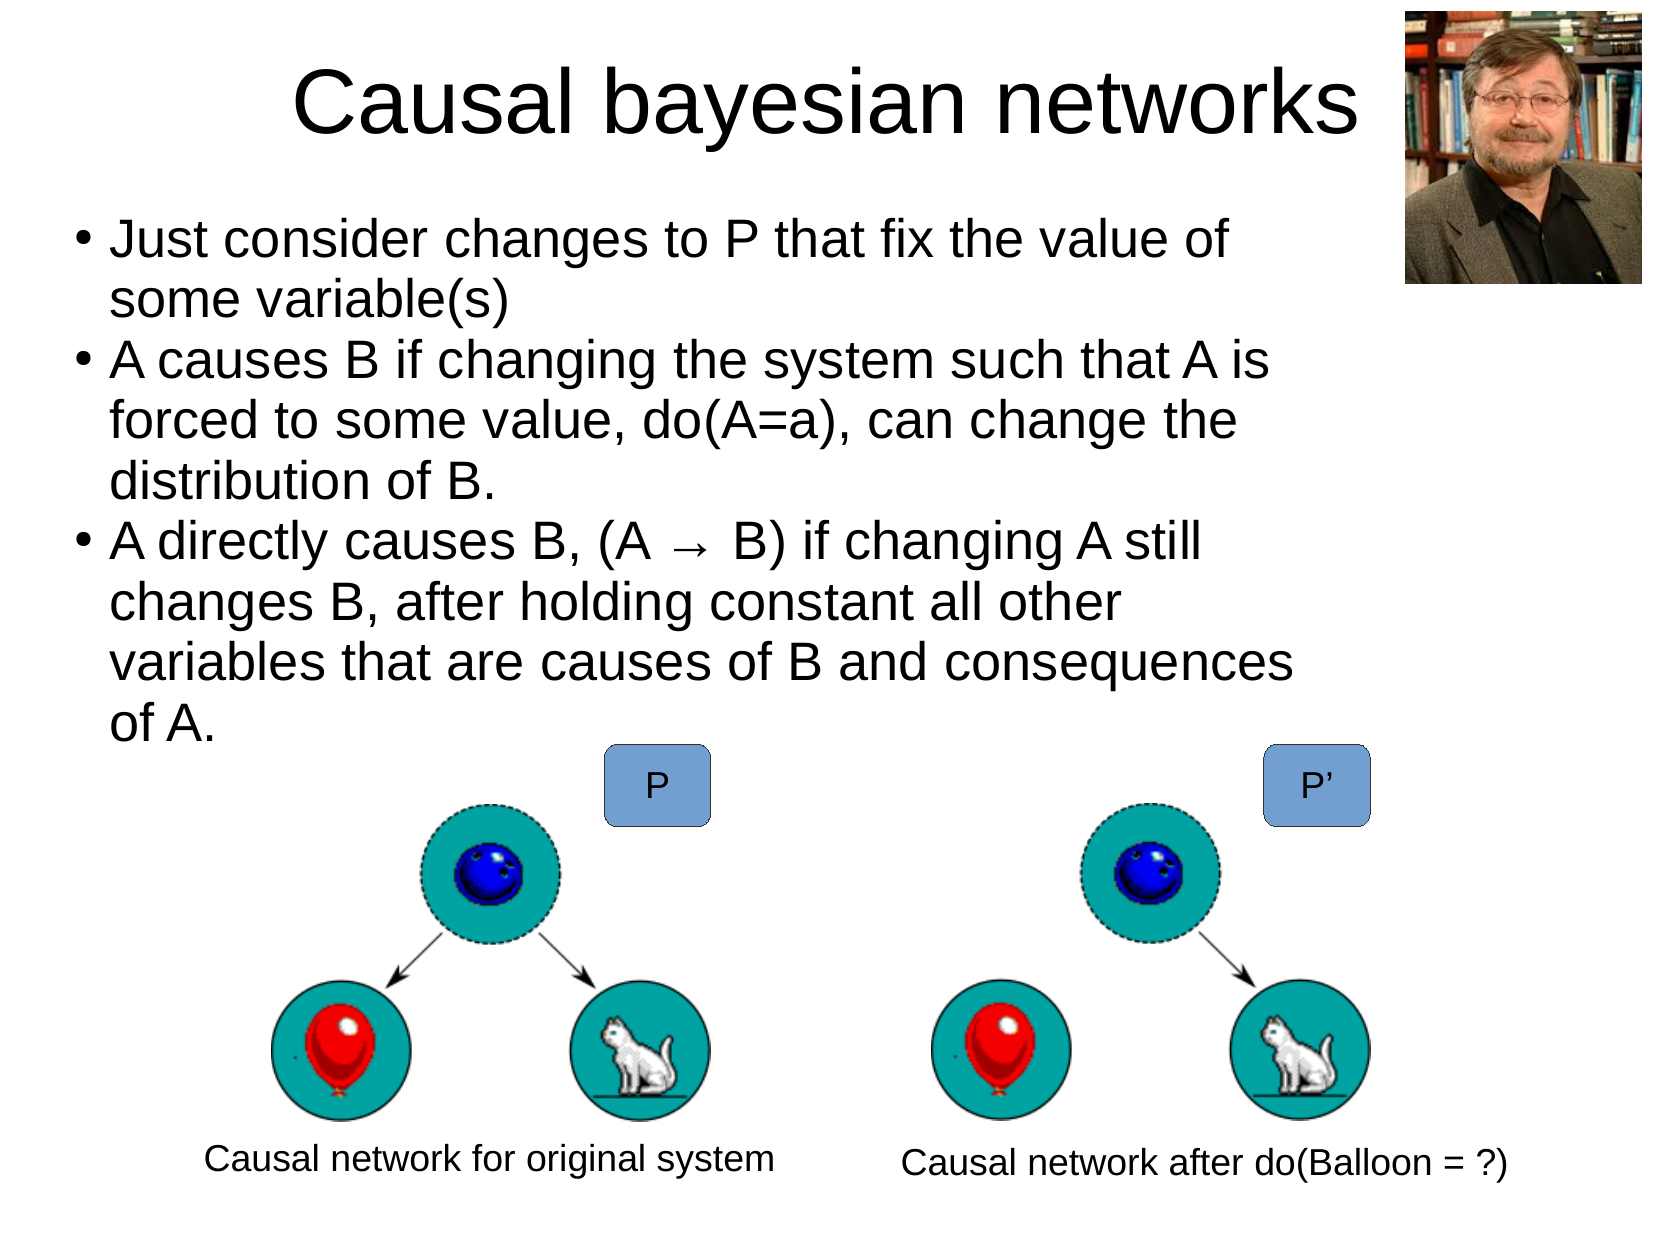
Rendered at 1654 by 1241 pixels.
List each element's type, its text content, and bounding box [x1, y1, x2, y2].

text_box Just consider changes to P that fix the value of some variable(s) A causes B if changing the system such that A is forced to some value, do(A=a), can change the distribution of B. A directly causes B, (A → B) if changing A still changes B, after holding constant all other variables that are causes of B and consequences of A. [59, 200, 1347, 761]
text_box Causal network for original system [188, 1129, 839, 1229]
picture [1405, 11, 1642, 284]
text_box P’ [1263, 744, 1371, 827]
picture [271, 804, 711, 1123]
picture [931, 803, 1371, 1121]
text_box Causal network after do(Balloon = ?) [885, 1133, 1536, 1233]
text_box P [604, 744, 711, 827]
title Causal bayesian networks [82, 11, 1571, 296]
